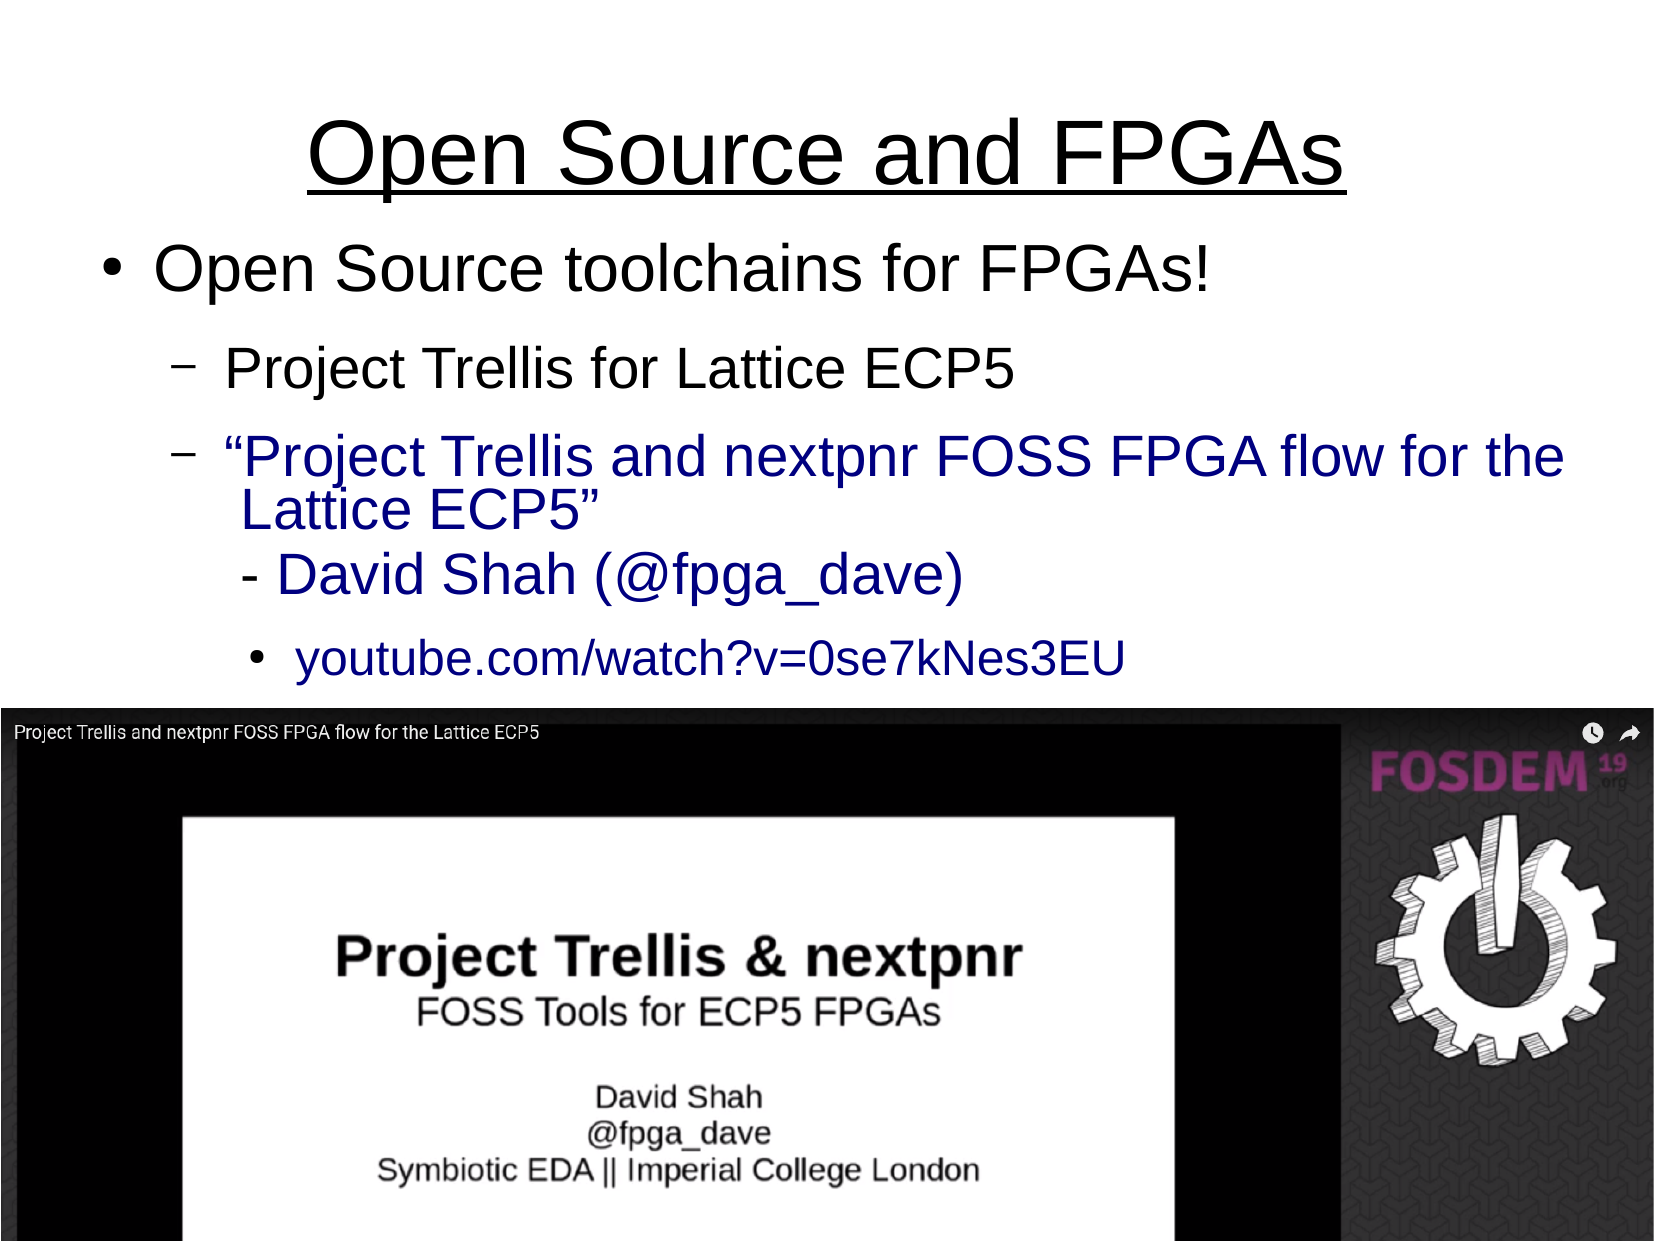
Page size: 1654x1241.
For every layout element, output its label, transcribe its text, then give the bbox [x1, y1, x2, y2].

list Open Source toolchains for FPGAs! Project Trellis for Lattice ECP5 “Project Trellis and nextpnr FOSS FPGA flow for the Lattice ECP5” - David Shah (@fpga_dave) youtube.com/watch?v=0se7kNes3EU [82, 257, 1571, 708]
picture [1, 708, 1654, 1241]
title Open Source and FPGAs [82, 49, 1571, 257]
